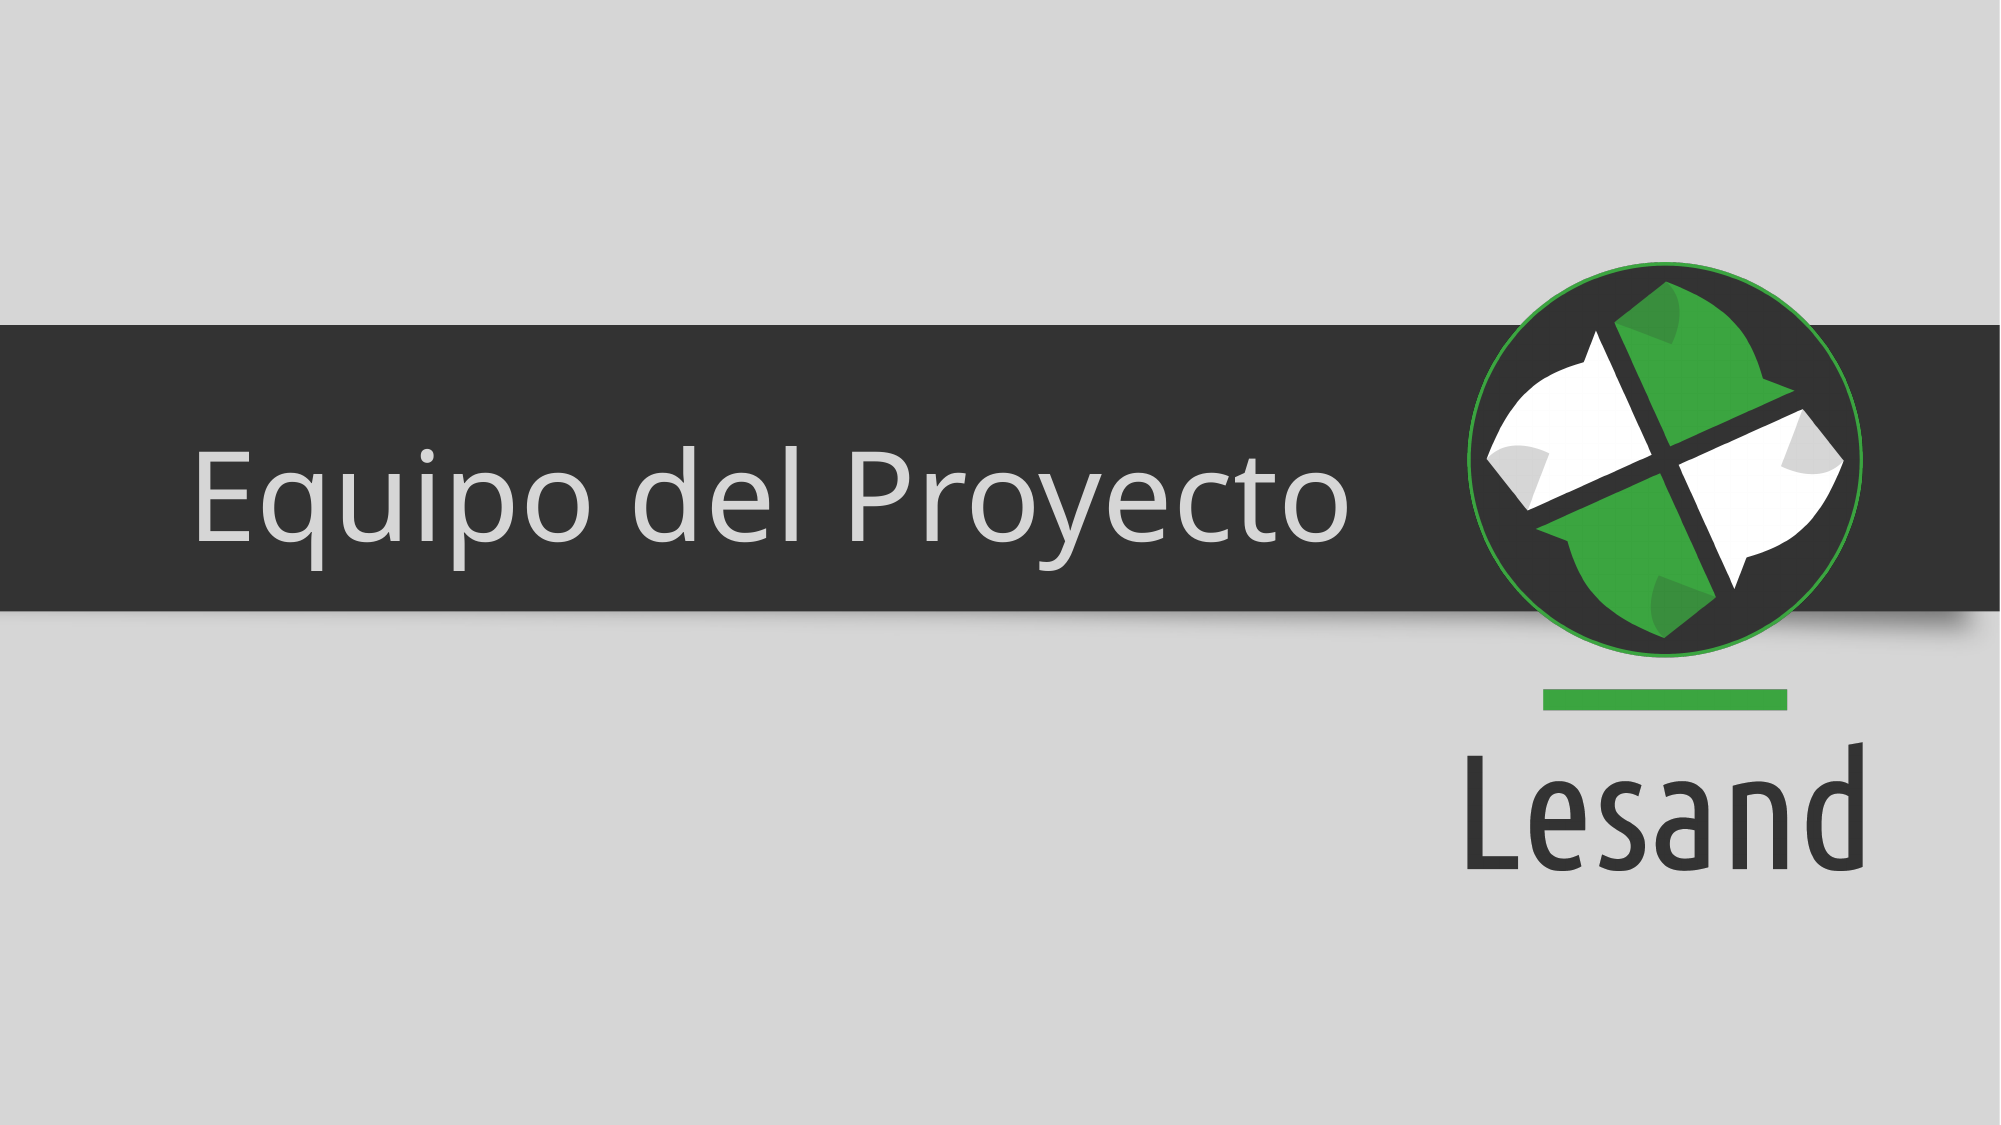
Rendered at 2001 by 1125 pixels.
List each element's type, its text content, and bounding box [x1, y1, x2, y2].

text_box Equipo del Proyecto [37, 337, 1538, 576]
picture [0, 262, 2000, 871]
